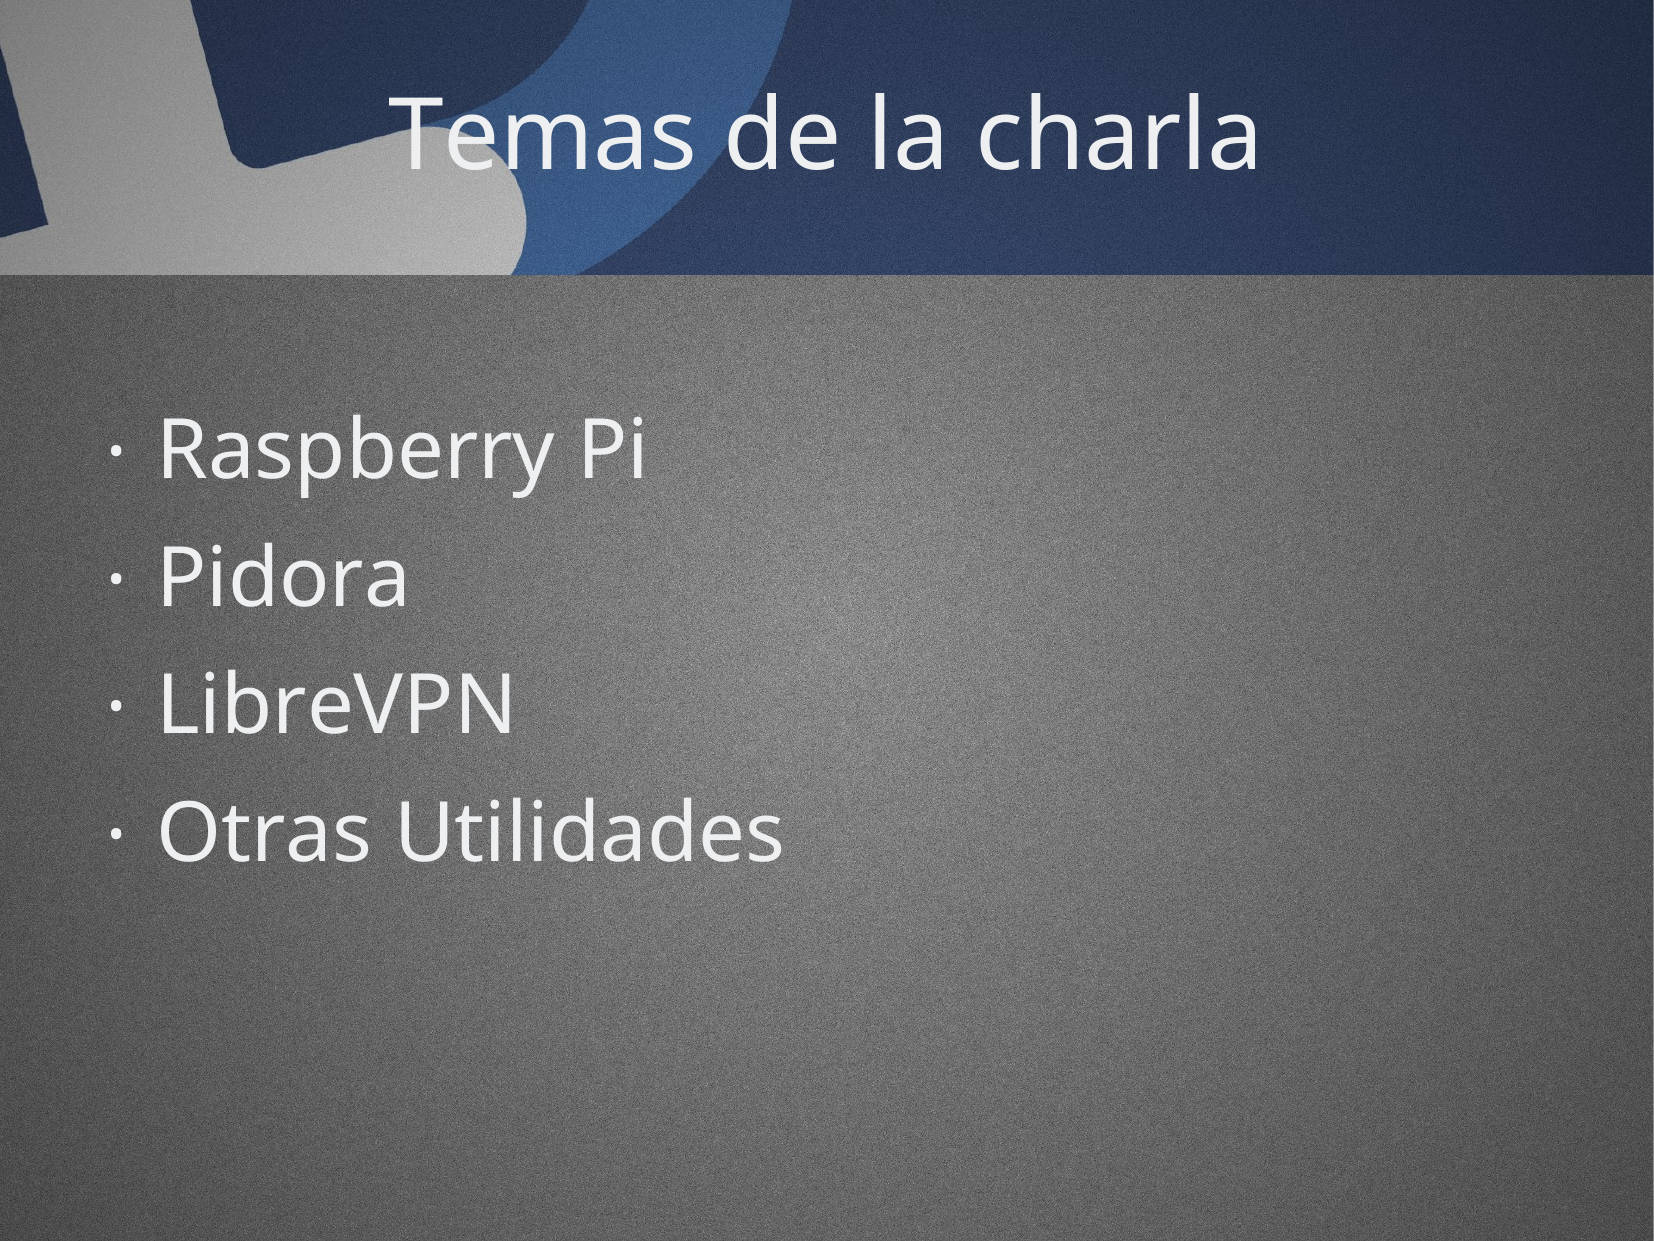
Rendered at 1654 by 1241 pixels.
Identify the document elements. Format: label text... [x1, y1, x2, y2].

text_box Raspberry Pi Pidora LibreVPN Otras Utilidades [87, 398, 1565, 1108]
text_box Temas de la charla [88, 29, 1565, 237]
picture [0, 0, 1654, 1241]
